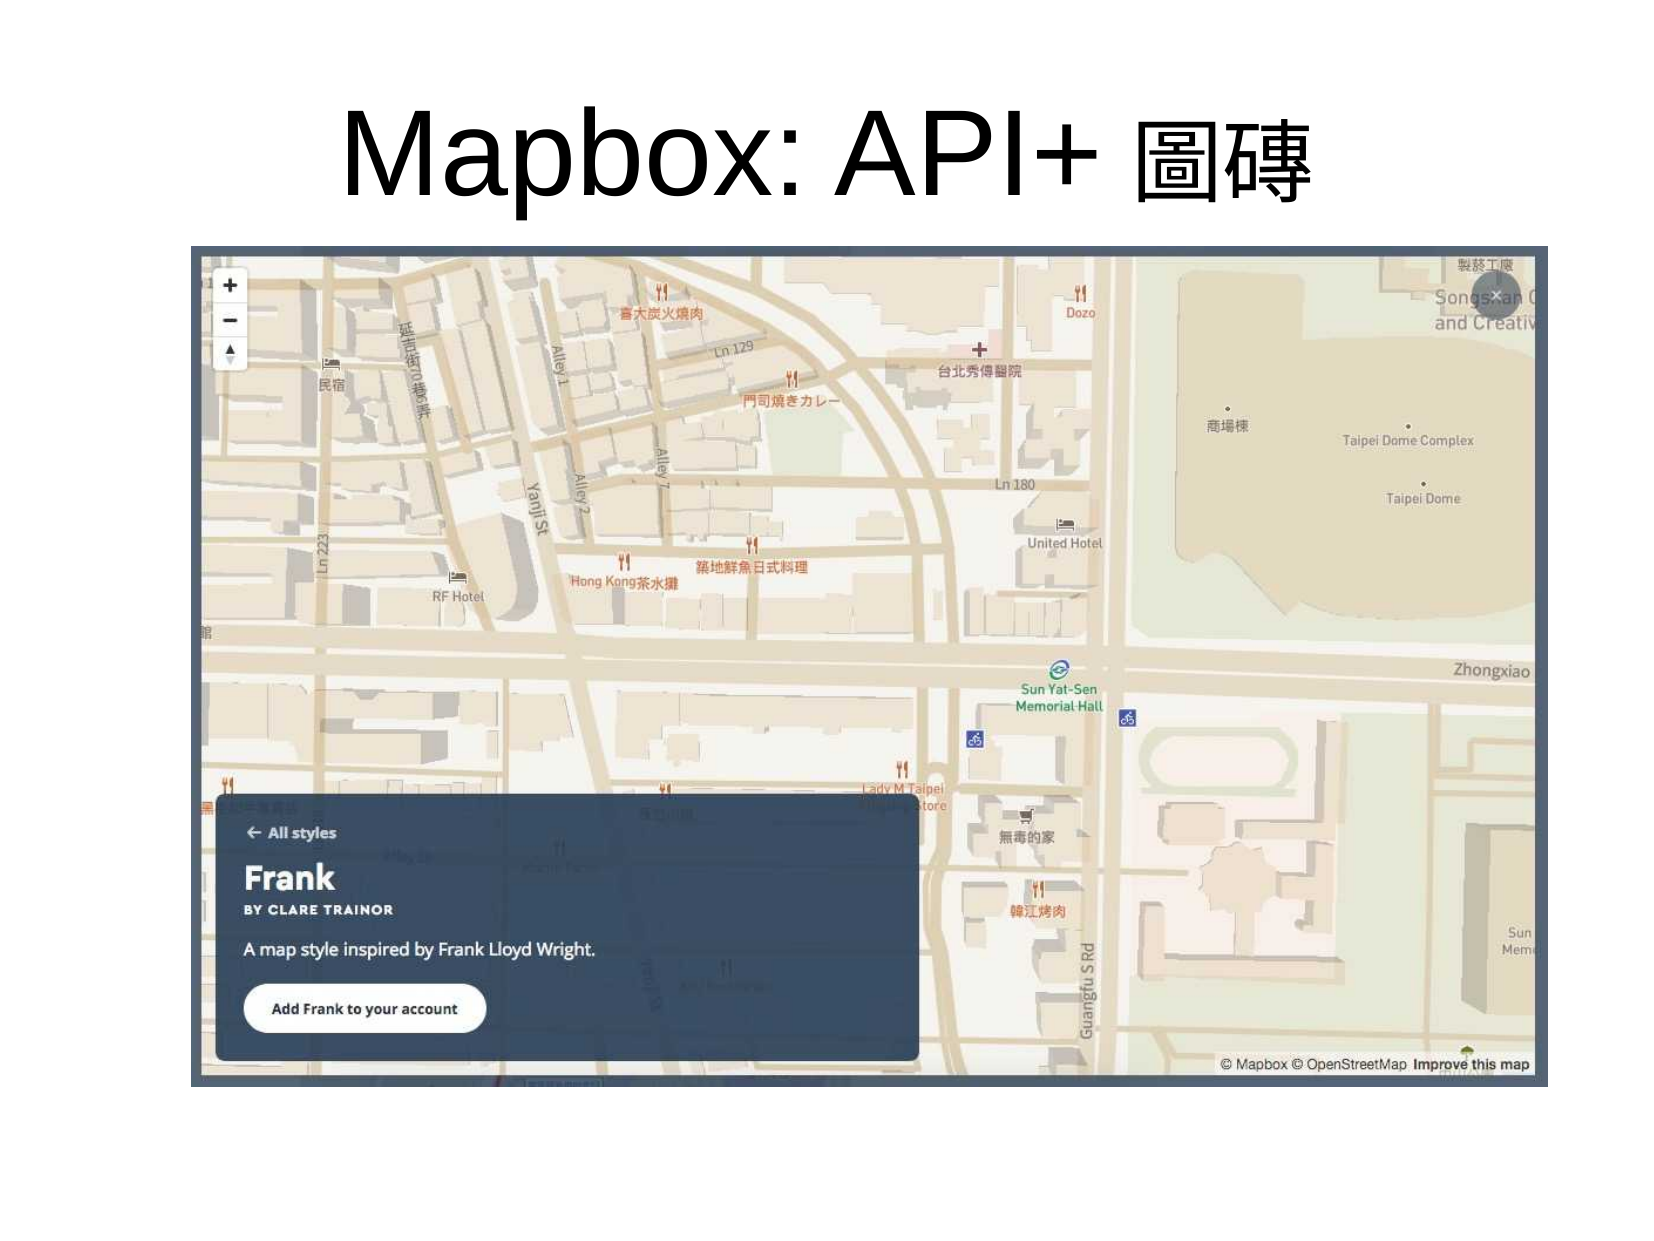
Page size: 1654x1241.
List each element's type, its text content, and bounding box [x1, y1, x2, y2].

title Mapbox: API+圖磚 [82, 49, 1571, 257]
picture [191, 246, 1548, 1087]
